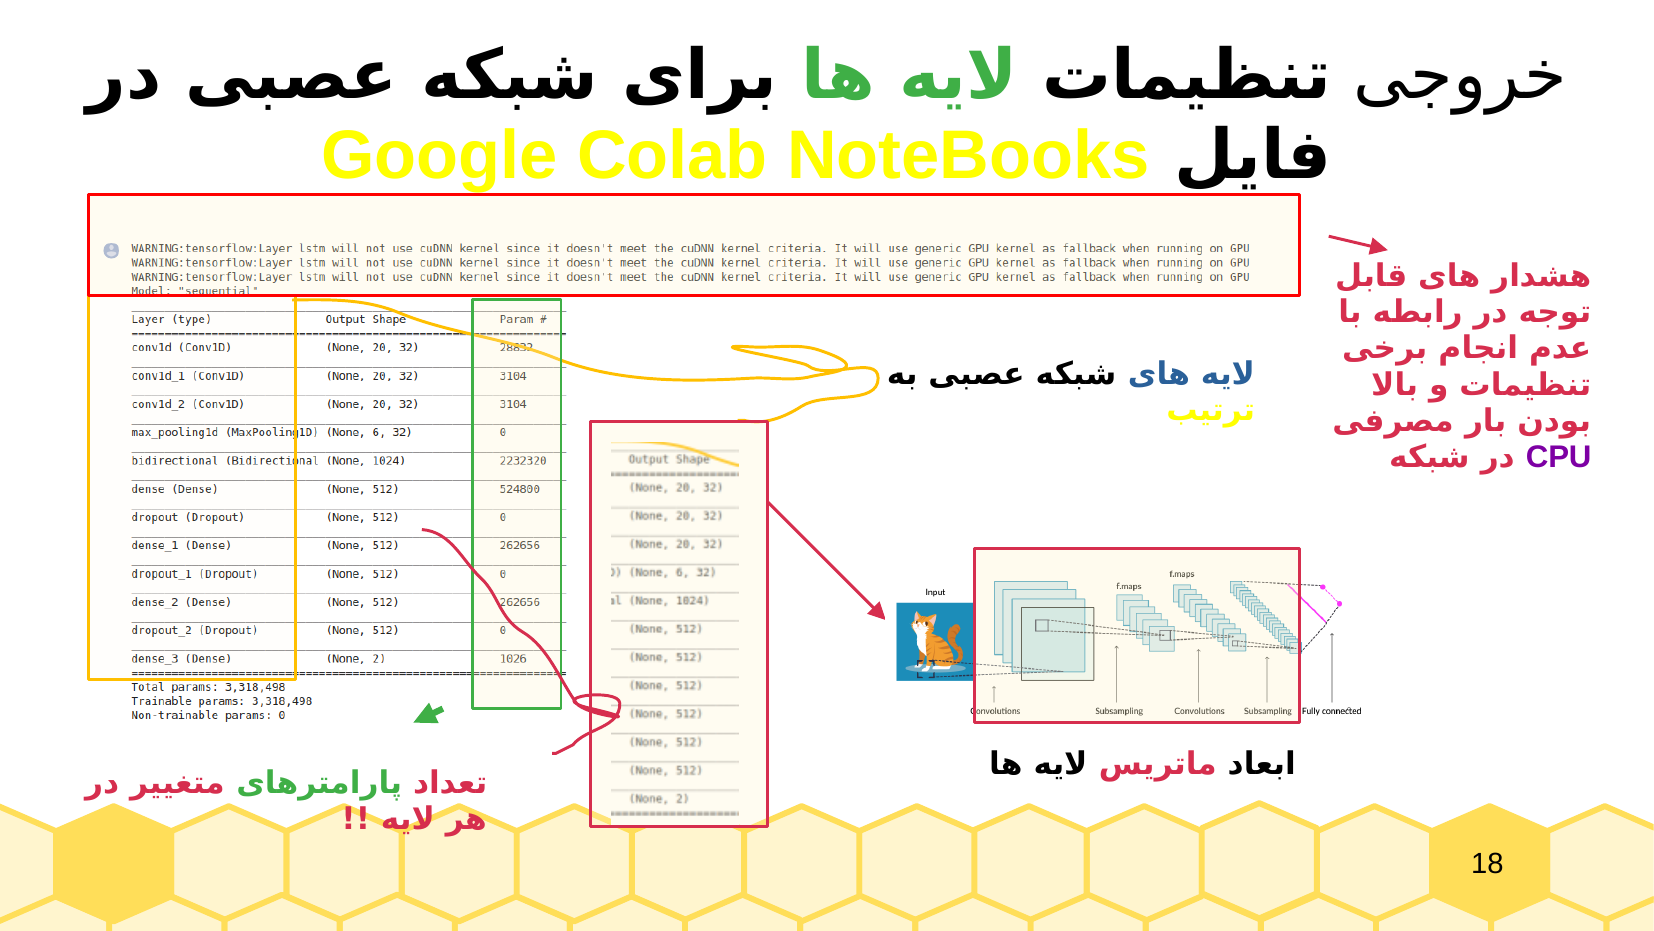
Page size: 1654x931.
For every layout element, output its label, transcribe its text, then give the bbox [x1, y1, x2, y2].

text_box لایه های شبکه عصبی به ترتیب [819, 348, 1270, 443]
text_box هشدار های قابل توجه در رابطه با عدم انجام برخی تنظیمات و بالا بودن بار مصرفی CPU در شبکه [1311, 250, 1607, 449]
text_box [88, 194, 1300, 680]
picture [562, 363, 819, 696]
picture [748, 348, 819, 368]
text_box [472, 299, 562, 675]
picture [768, 402, 1374, 739]
text_box تعداد پارامترهای متغییر در هر لایه !! [59, 757, 502, 886]
text_box [590, 697, 618, 713]
text_box [472, 573, 562, 709]
text_box ابعاد ماتریس لایه ها [974, 738, 1388, 872]
text_box [590, 421, 768, 827]
title خروجی تنظیمات لایه ها برای شبکه عصبی در فایل Google Colab NoteBooks [82, 34, 1571, 195]
picture [88, 302, 590, 723]
text_box [974, 548, 1300, 723]
picture [577, 697, 590, 706]
text_box [590, 713, 611, 730]
picture [296, 296, 1270, 378]
